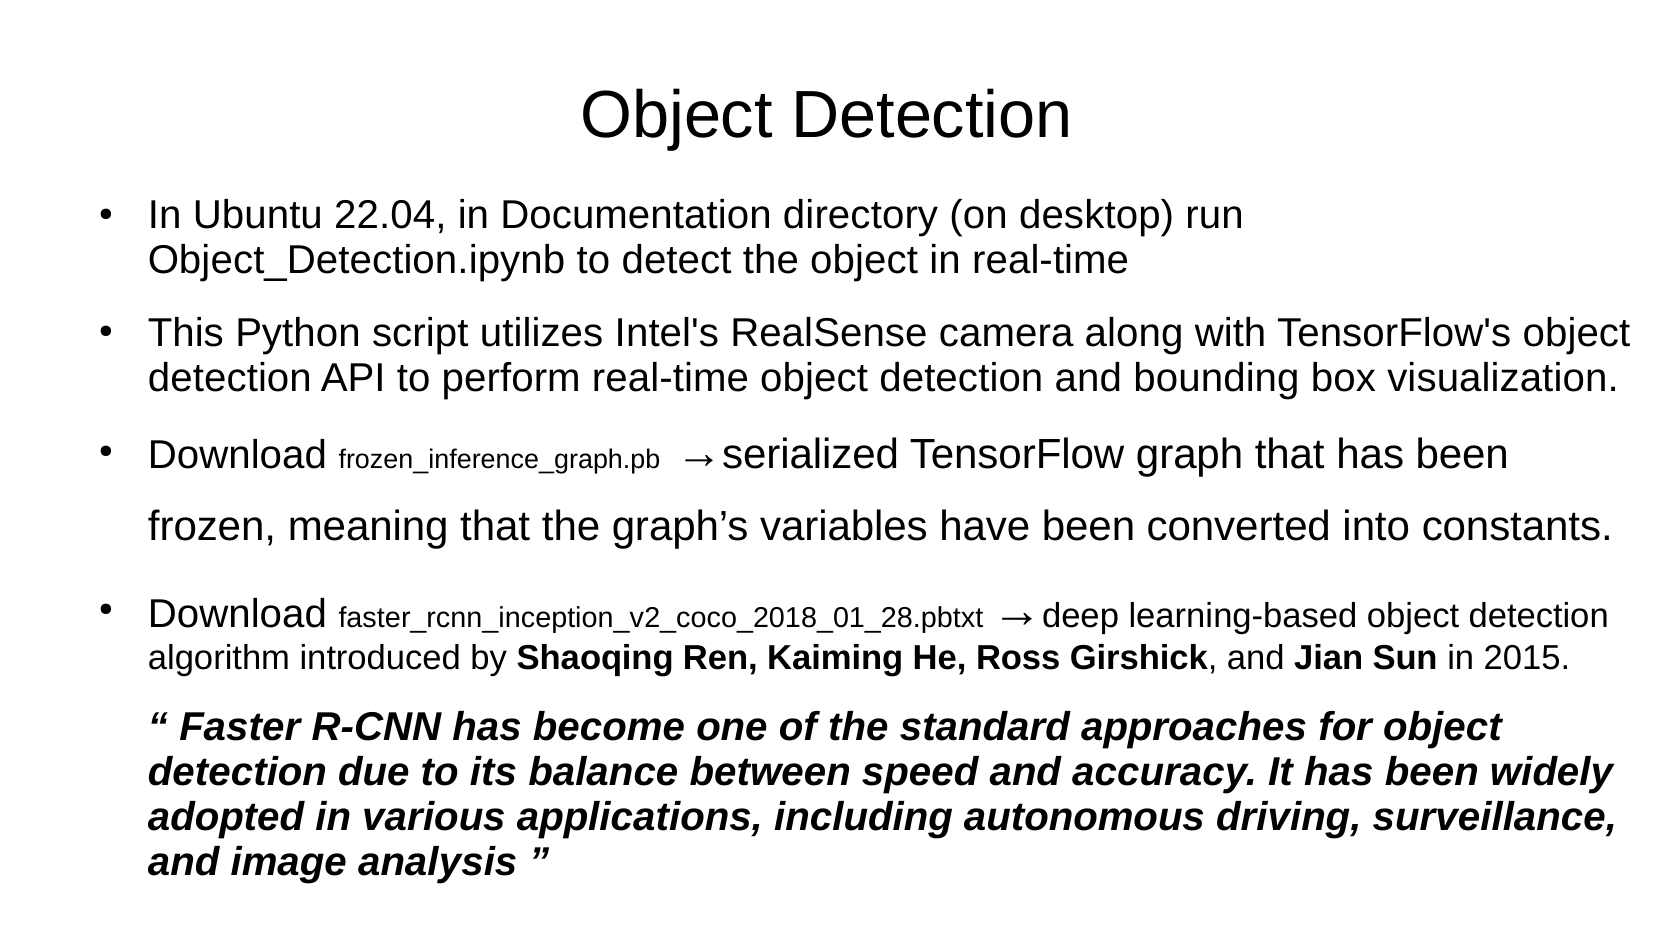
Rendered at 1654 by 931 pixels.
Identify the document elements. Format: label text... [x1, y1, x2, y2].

list In Ubuntu 22.04, in Documentation directory (on desktop) run Object_Detection.ipynb to detect the object in real-time This Python script utilizes Intel's RealSense camera along with TensorFlow's object detection API to perform real-time object detection and bounding box visualization. Download frozen_inference_graph.pb →serialized TensorFlow graph that has been frozen, meaning that the graph’s variables have been converted into constants. Download faster_rcnn_inception_v2_coco_2018_01_28.pbtxt →deep learning-based object detection algorithm introduced by Shaoqing Ren, Kaiming He, Ross Girshick, and Jian Sun in 2015. “ Faster R-CNN has become one of the standard approaches for object detection due to its balance between speed and accuracy. It has been widely adopted in various applications, including autonomous driving, surveillance, and image analysis ” [82, 192, 1645, 916]
title Object Detection [82, 37, 1571, 192]
